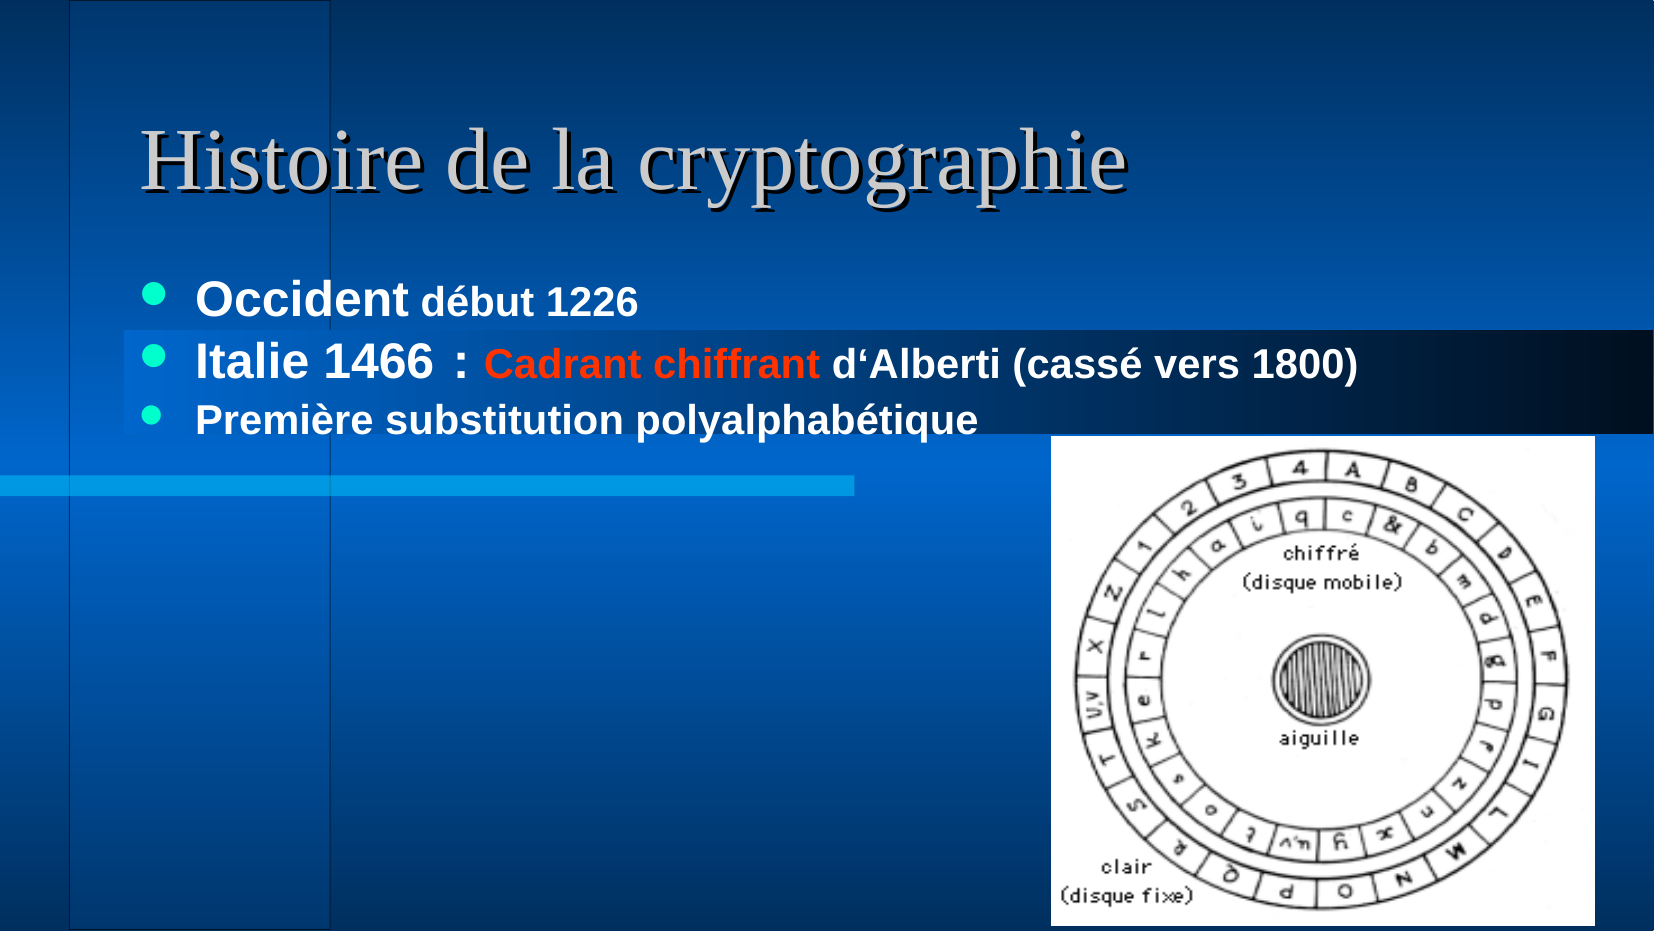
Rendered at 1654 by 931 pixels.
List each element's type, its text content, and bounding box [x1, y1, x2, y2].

list Occident début 1226 Italie 1466 : Cadrant chiffrant d‘Alberti (cassé vers 1800) Première substitution polyalphabétique [123, 268, 1582, 827]
title Histoire de la cryptographie [124, 82, 1530, 238]
picture [1051, 436, 1595, 926]
